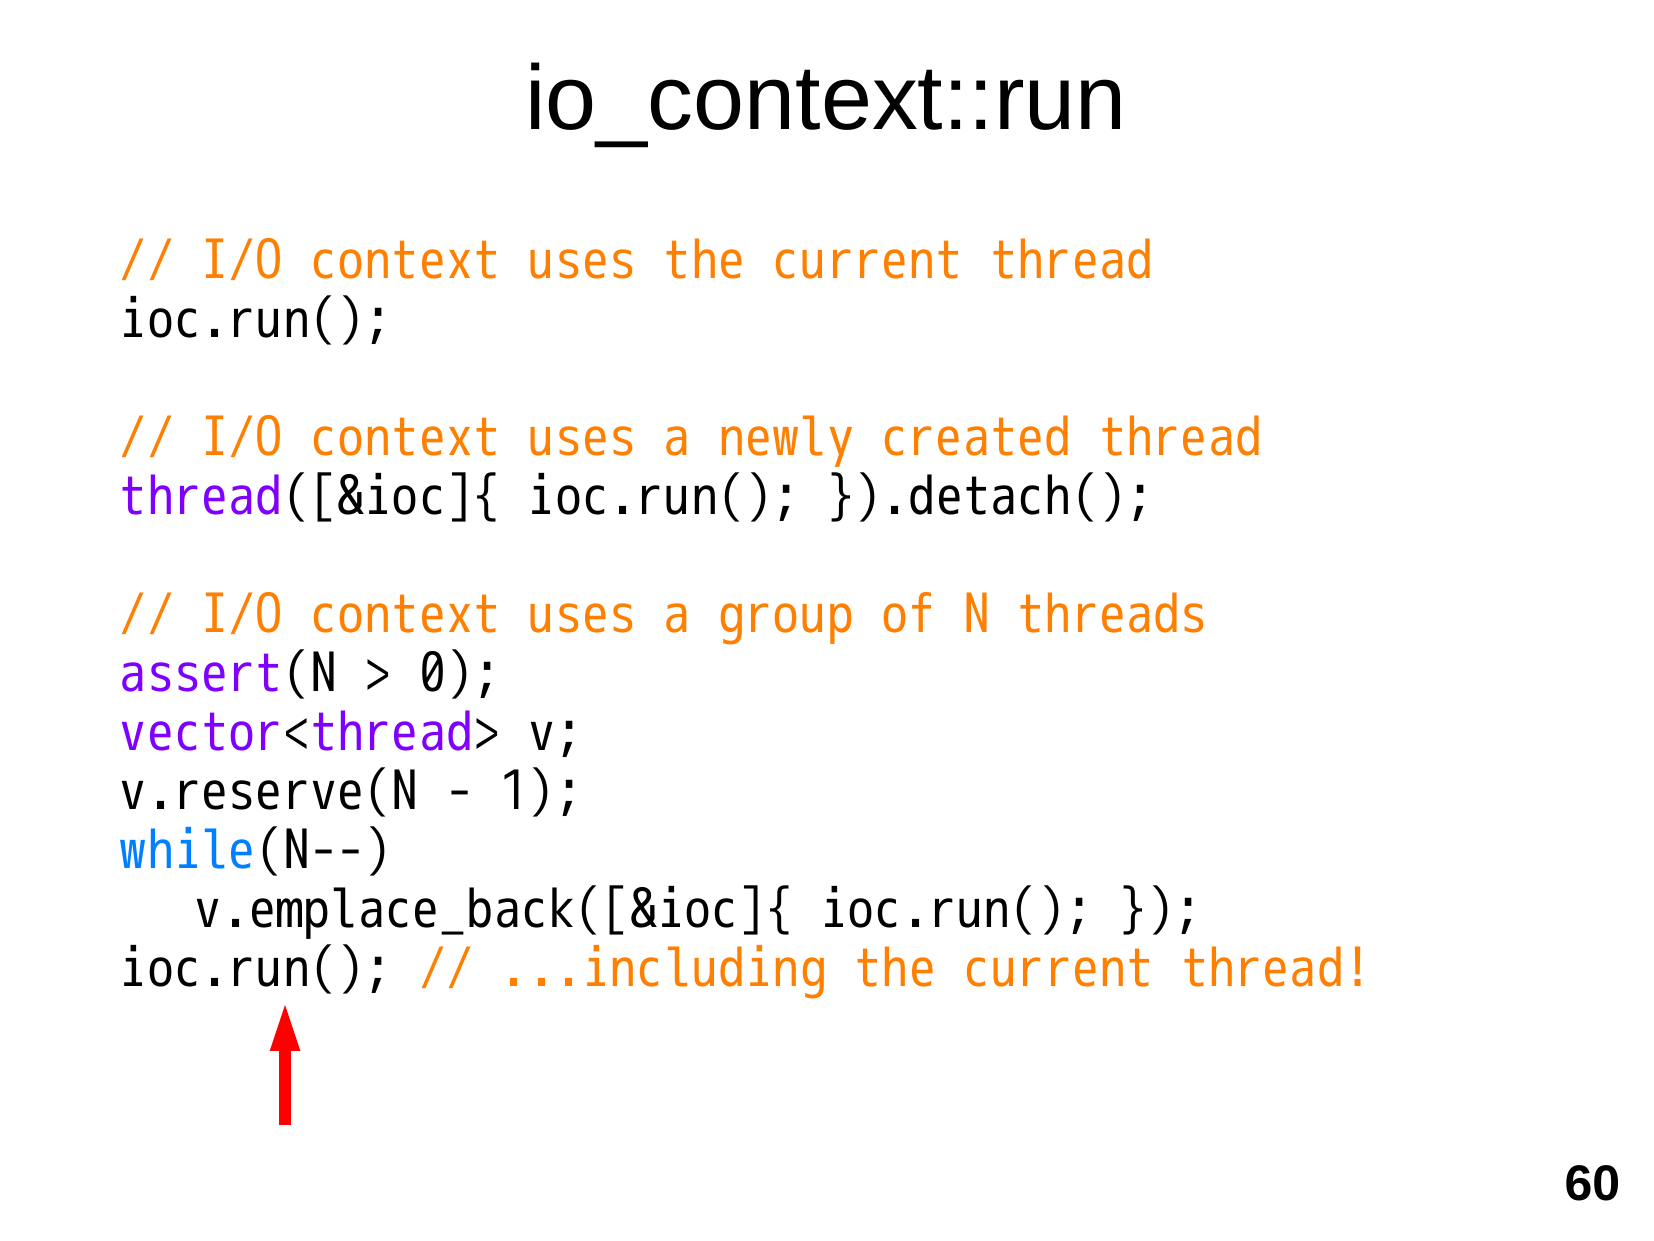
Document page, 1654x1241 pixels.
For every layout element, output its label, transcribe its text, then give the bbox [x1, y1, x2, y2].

text_box // I/O context uses the current thread ioc.run(); // I/O context uses a newly created thread thread([&ioc]{ ioc.run(); }).detach(); // I/O context uses a group of N threads assert(N > 0); vector<thread> v; v.reserve(N - 1); while(N--) v.emplace_back([&ioc]{ ioc.run(); }); ioc.run(); // ...including the current thread! [104, 225, 1575, 1001]
title io_context::run [82, 15, 1571, 181]
